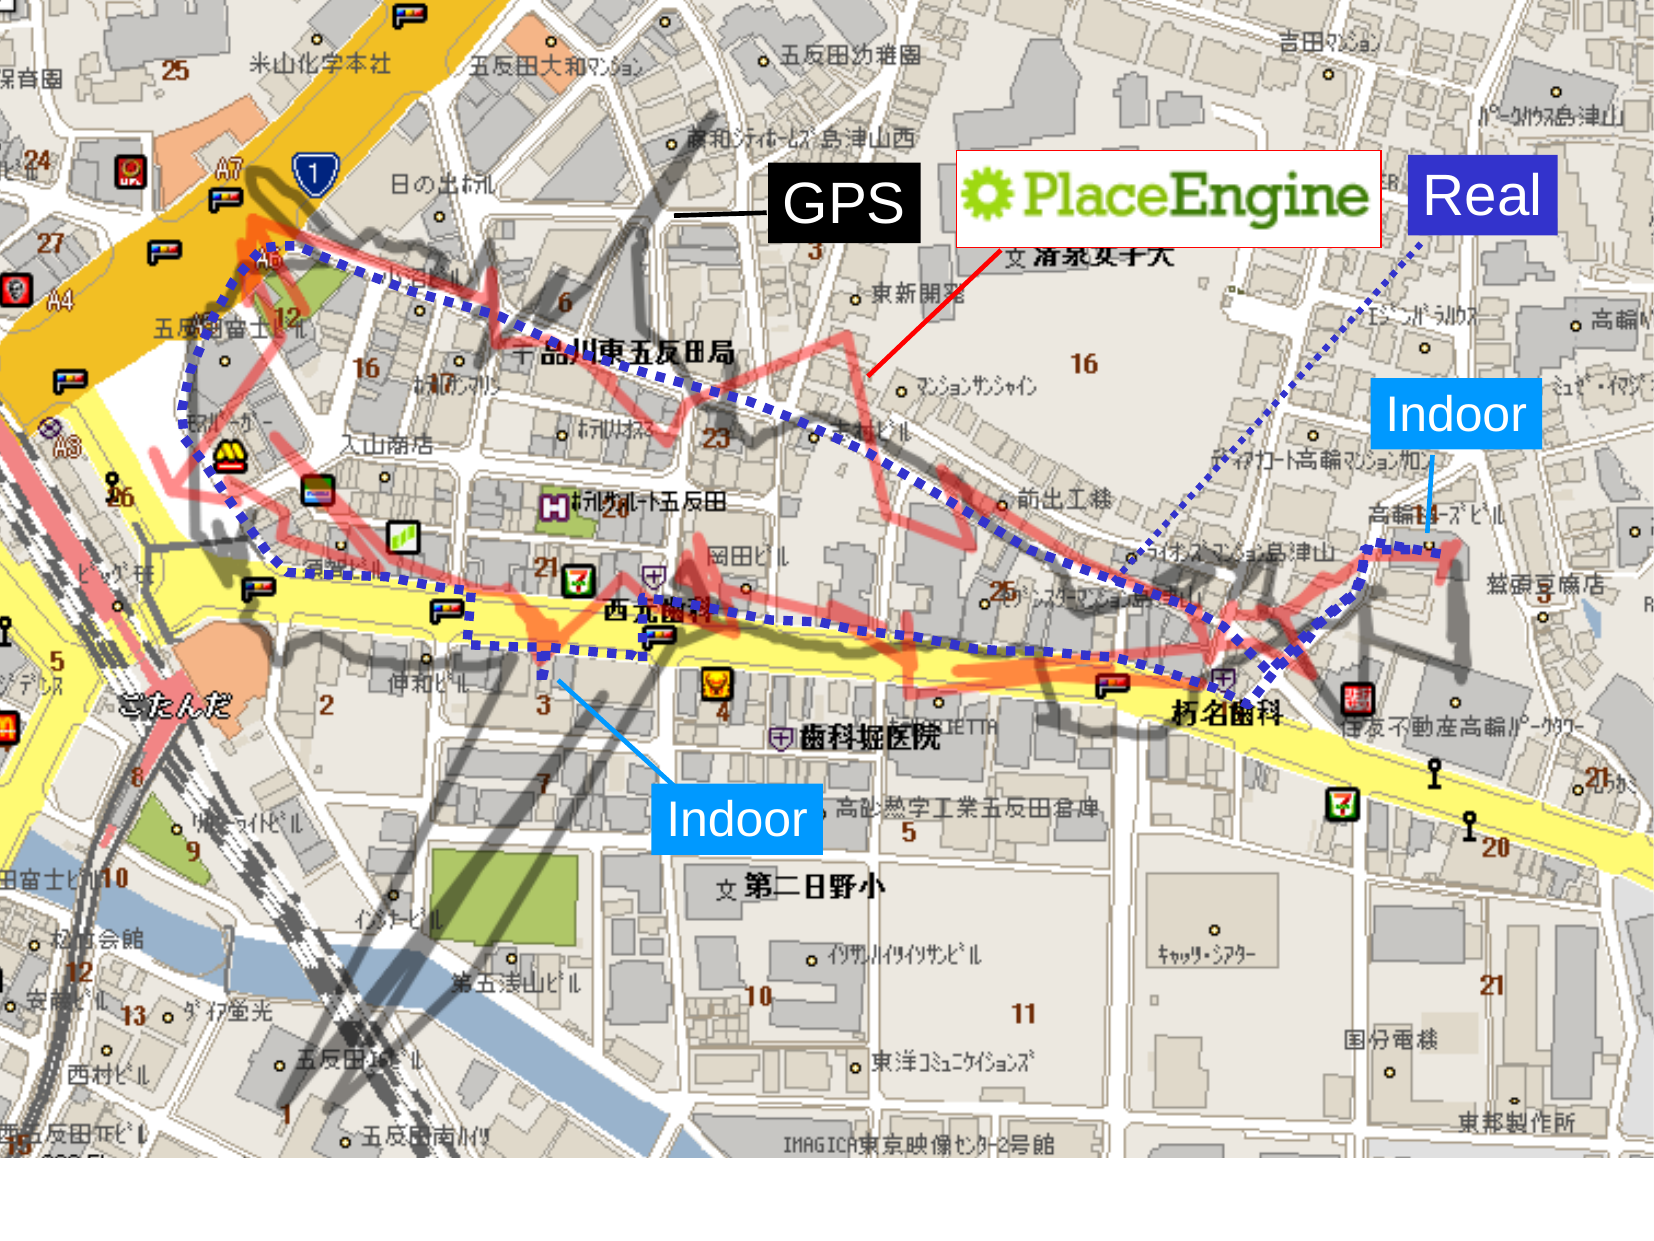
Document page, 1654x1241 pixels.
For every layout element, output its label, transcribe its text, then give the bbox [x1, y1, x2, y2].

picture [0, 0, 1654, 1158]
text_box Indoor [651, 783, 823, 855]
text_box GPS [768, 162, 921, 244]
text_box Real [1407, 154, 1558, 236]
text_box Indoor [1370, 378, 1543, 450]
